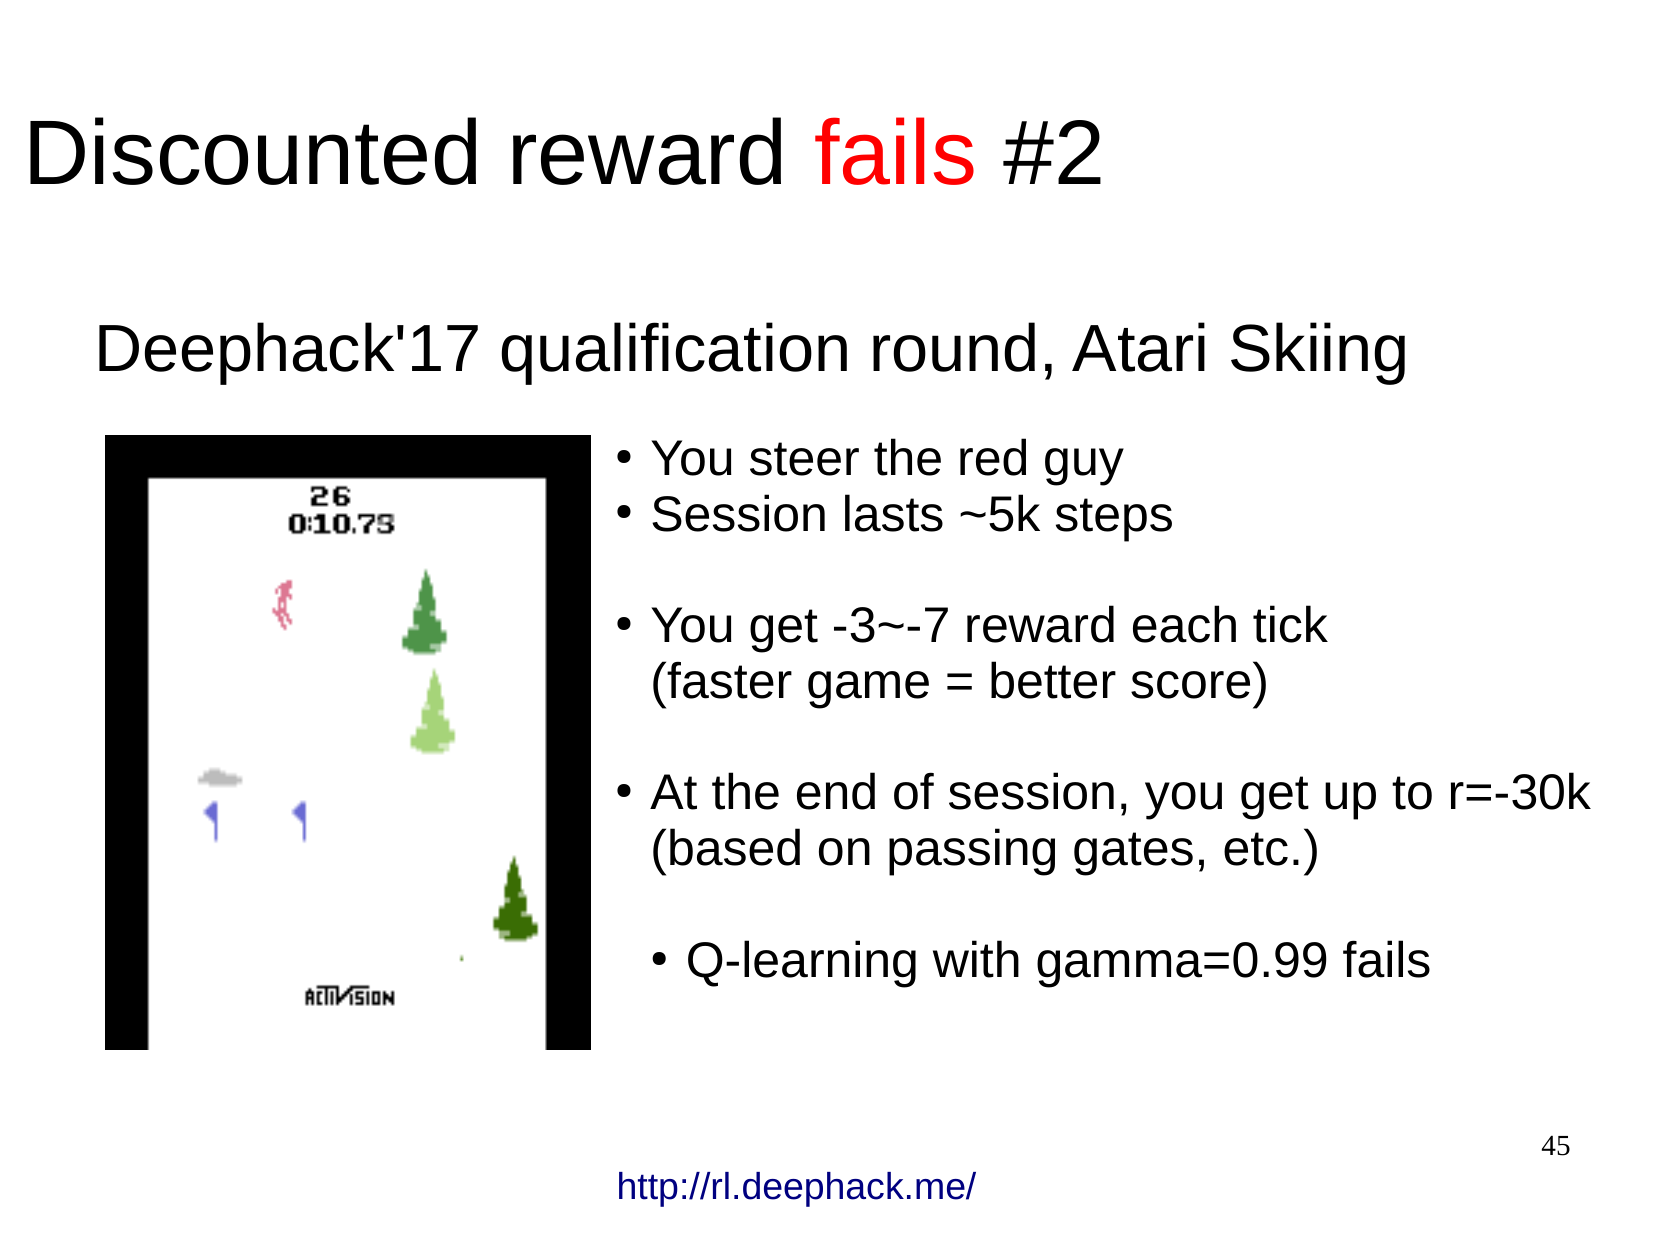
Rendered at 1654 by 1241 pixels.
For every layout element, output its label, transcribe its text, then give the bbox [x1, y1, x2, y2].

text_box You steer the red guy Session lasts ~5k steps You get -3~-7 reward each tick (faster game = better score) At the end of session, you get up to r=-30k (based on passing gates, etc.) Q-learning with gamma=0.99 fails [615, 426, 1636, 1103]
title Discounted reward fails #2 [23, 49, 1512, 257]
text_box Deephack'17 qualification round, Atari Skiing [59, 296, 1501, 400]
picture [105, 435, 591, 1051]
text_box http://rl.deephack.me/ [601, 1157, 1003, 1215]
